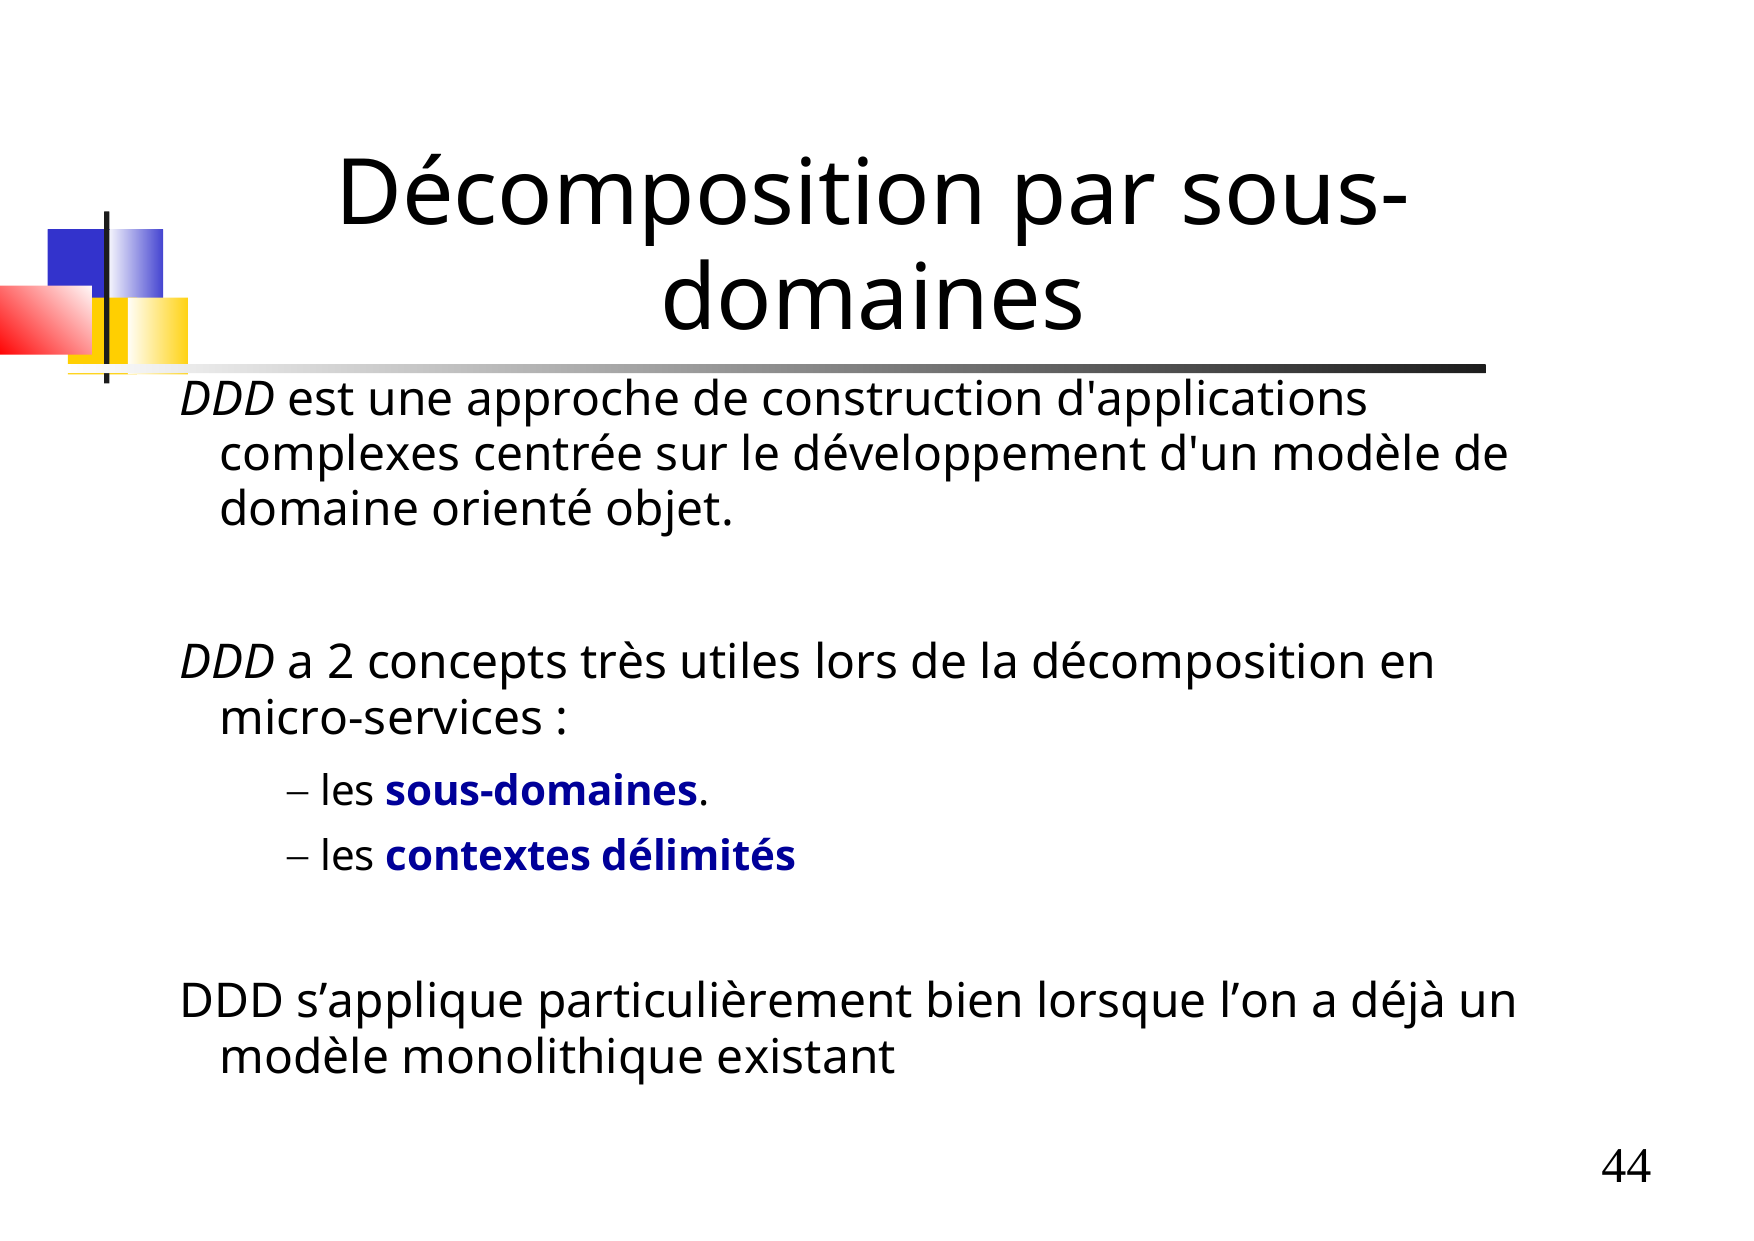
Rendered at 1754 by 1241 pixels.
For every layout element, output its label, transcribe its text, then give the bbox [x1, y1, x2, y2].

list DDD est une approche de construction d'applications complexes centrée sur le développement d'un modèle de domaine orienté objet. DDD a 2 concepts très utiles lors de la décomposition en micro-services : les sous-domaines. les contextes délimités DDD s’applique particulièrement bien lorsque l’on a déjà un modèle monolithique existant [179, 371, 1567, 1091]
title Décomposition par sous-domaines [179, 139, 1567, 351]
